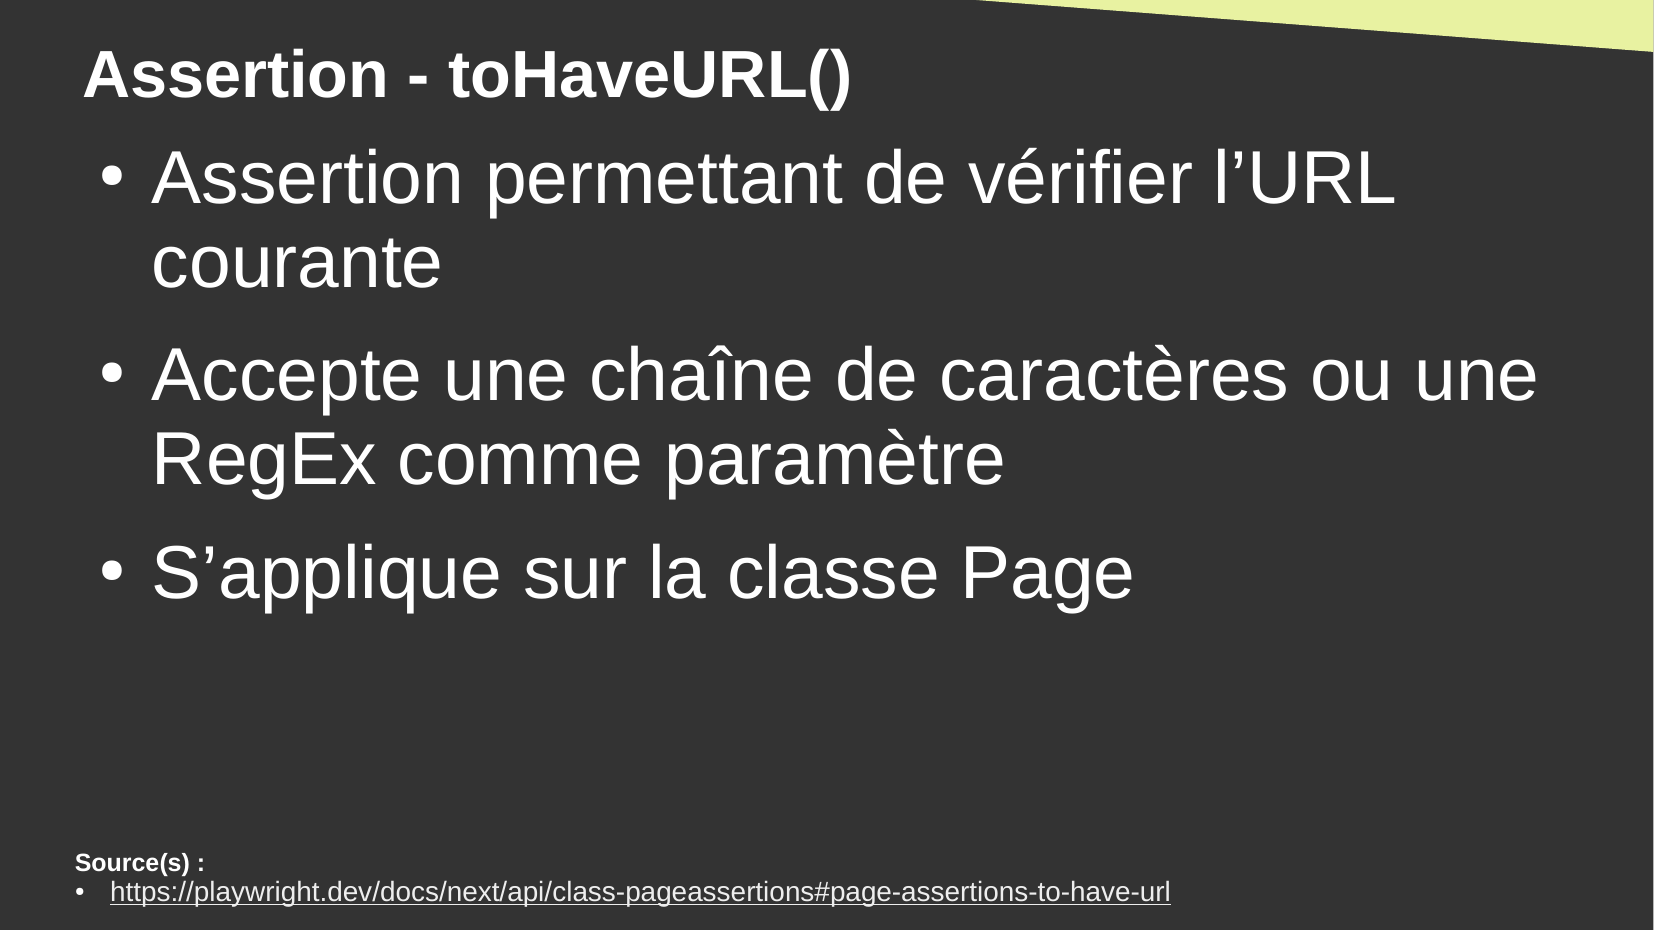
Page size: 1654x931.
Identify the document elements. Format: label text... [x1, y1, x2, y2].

text_box [976, 0, 1654, 52]
title Assertion - toHaveURL() [82, 37, 916, 119]
list Assertion permettant de vérifier l’URL courante Accepte une chaîne de caractères ou une RegEx comme paramètre S’applique sur la classe Page [80, 135, 1619, 650]
text_box Source(s) : https://playwright.dev/docs/next/api/class-pageassertions#page-assertions-to-have-url [60, 791, 1546, 916]
